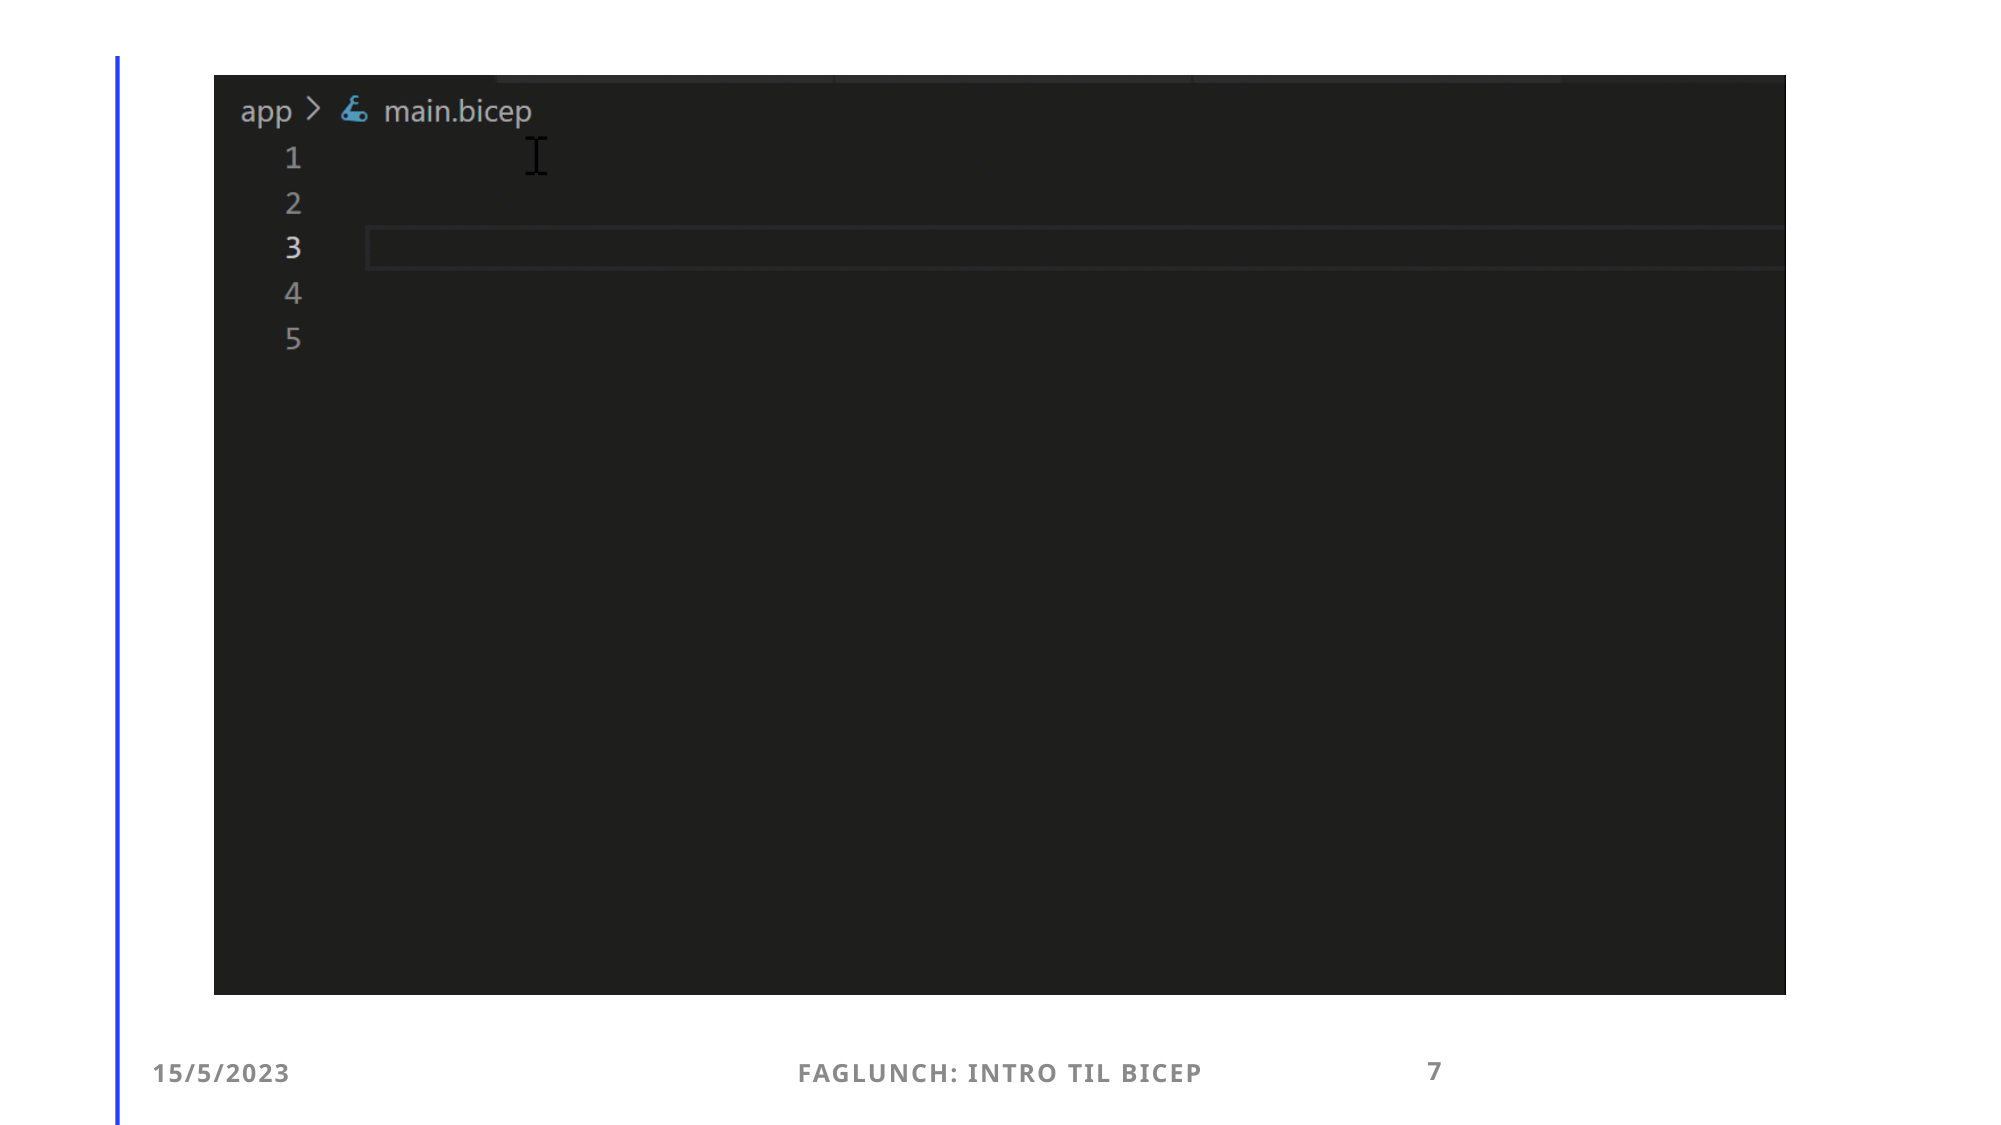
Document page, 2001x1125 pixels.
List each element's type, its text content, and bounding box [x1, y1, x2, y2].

text_box 15/5/2023 [137, 1042, 588, 1103]
picture [214, 75, 1786, 995]
text_box [1412, 1042, 1863, 1103]
text_box Faglunch: intro til bicep [662, 1042, 1338, 1103]
